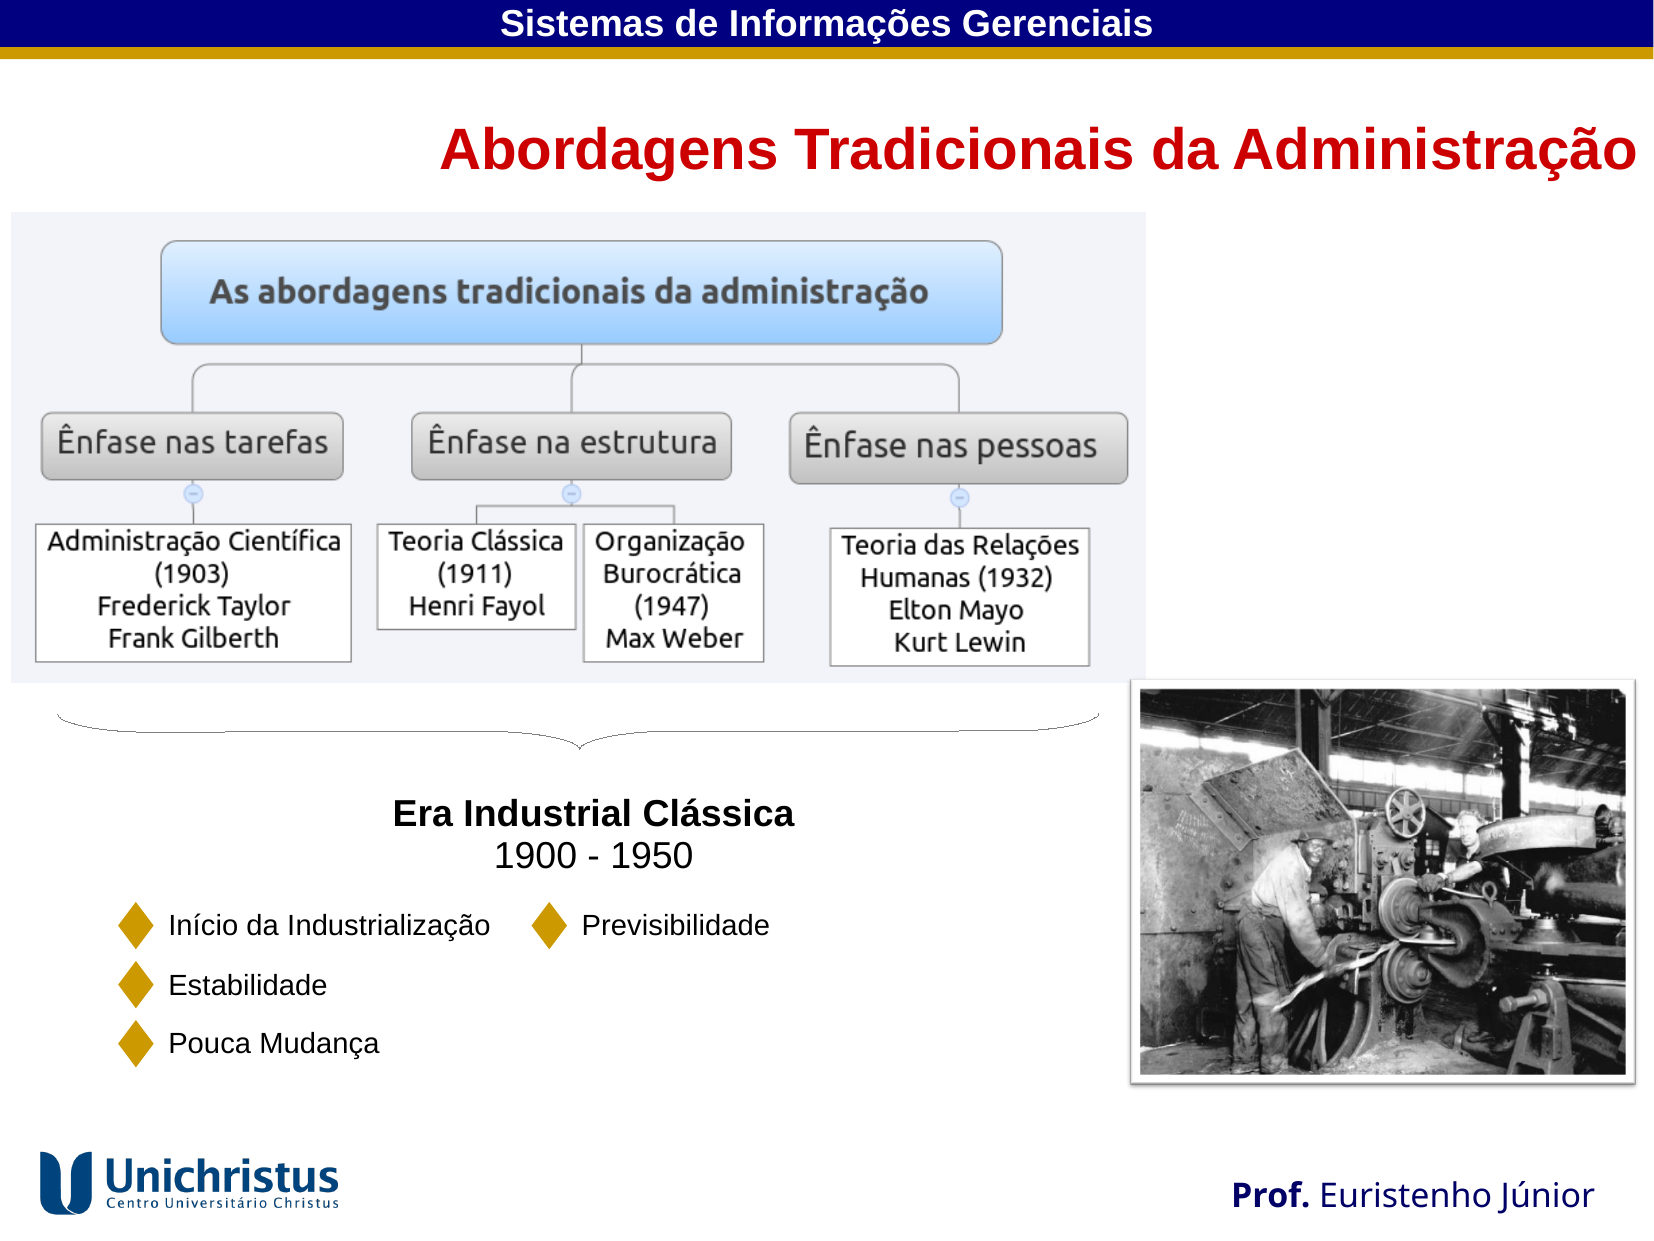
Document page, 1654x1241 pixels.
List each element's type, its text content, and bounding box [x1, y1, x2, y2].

text_box Era Industrial Clássica 1900 - 1950 [377, 785, 810, 885]
text_box Pouca Mudança [153, 1020, 395, 1068]
picture [11, 212, 1642, 1093]
picture [35, 1148, 343, 1217]
text_box [0, 47, 1654, 60]
text_box [531, 901, 566, 950]
text_box [118, 1020, 153, 1068]
text_box Estabilidade [153, 961, 343, 1009]
text_box Sistemas de Informações Gerenciais [0, 0, 1654, 47]
text_box Abordagens Tradicionais da Administração [424, 109, 1654, 189]
text_box [118, 901, 153, 950]
text_box Prof. Euristenho Júnior [1216, 1163, 1654, 1224]
text_box Previsibilidade [566, 901, 786, 950]
text_box Início da Industrialização [153, 901, 507, 950]
text_box [118, 961, 153, 1009]
